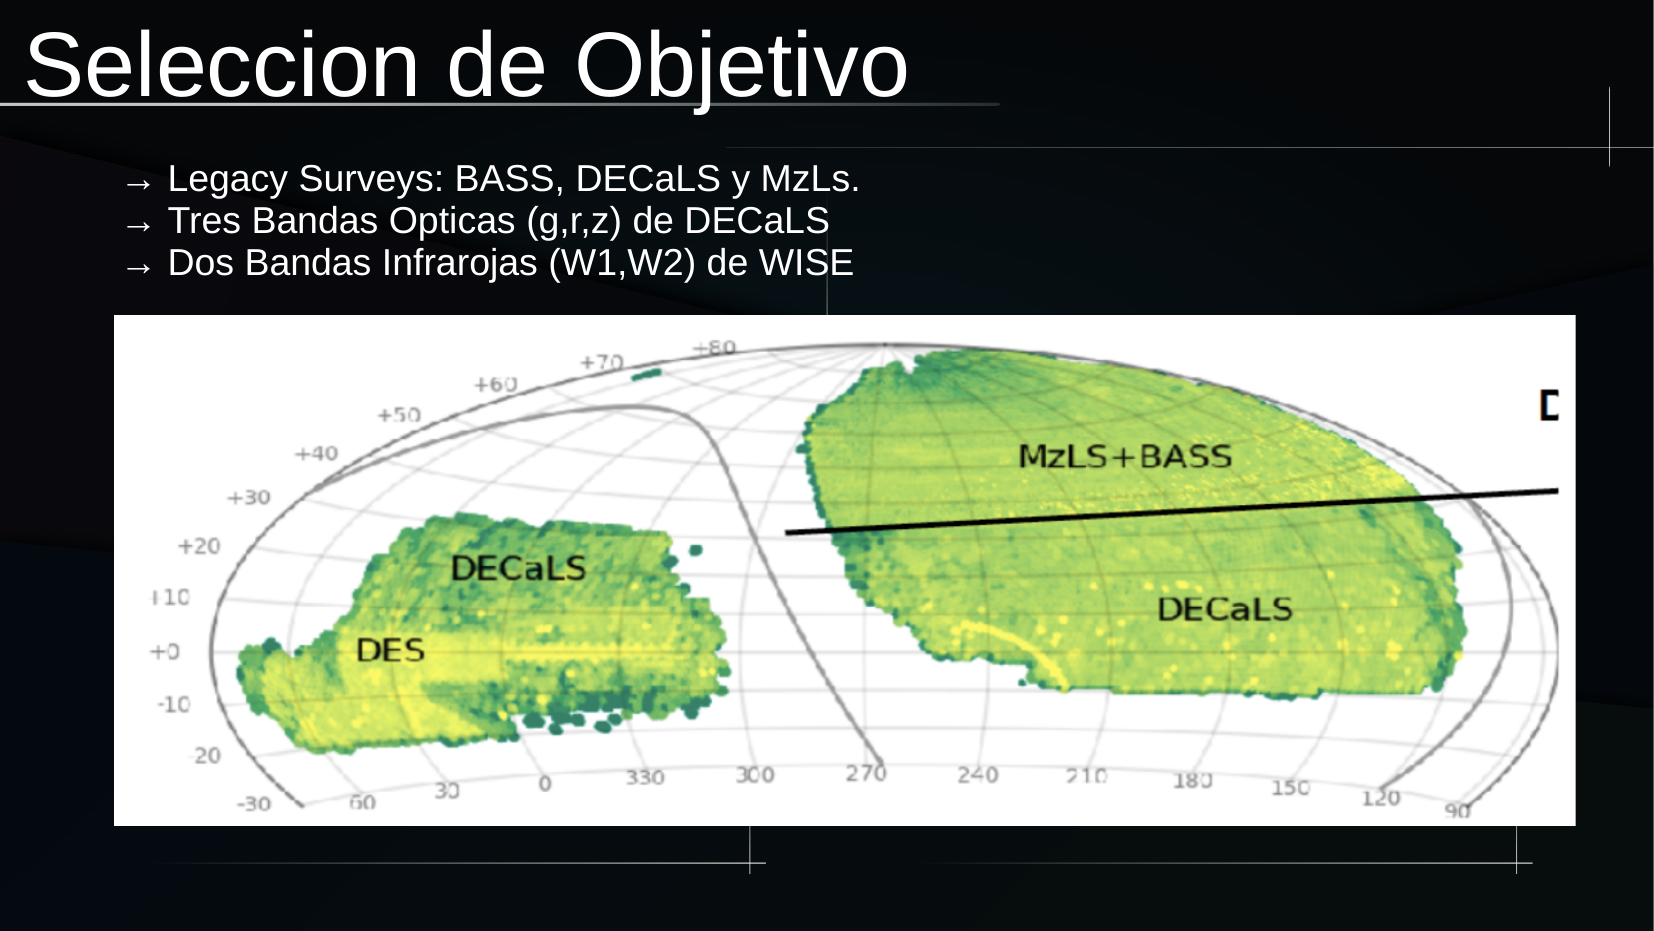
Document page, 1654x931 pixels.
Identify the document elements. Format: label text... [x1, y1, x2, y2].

picture [0, 0, 1654, 931]
title Seleccion de Objetivo [23, 11, 1589, 119]
text_box → Legacy Surveys: BASS, DECaLS y MzLs. → Tres Bandas Opticas (g,r,z) de DECaLS → Dos Bandas Infrarojas (W1,W2) de WISE [105, 150, 1576, 459]
